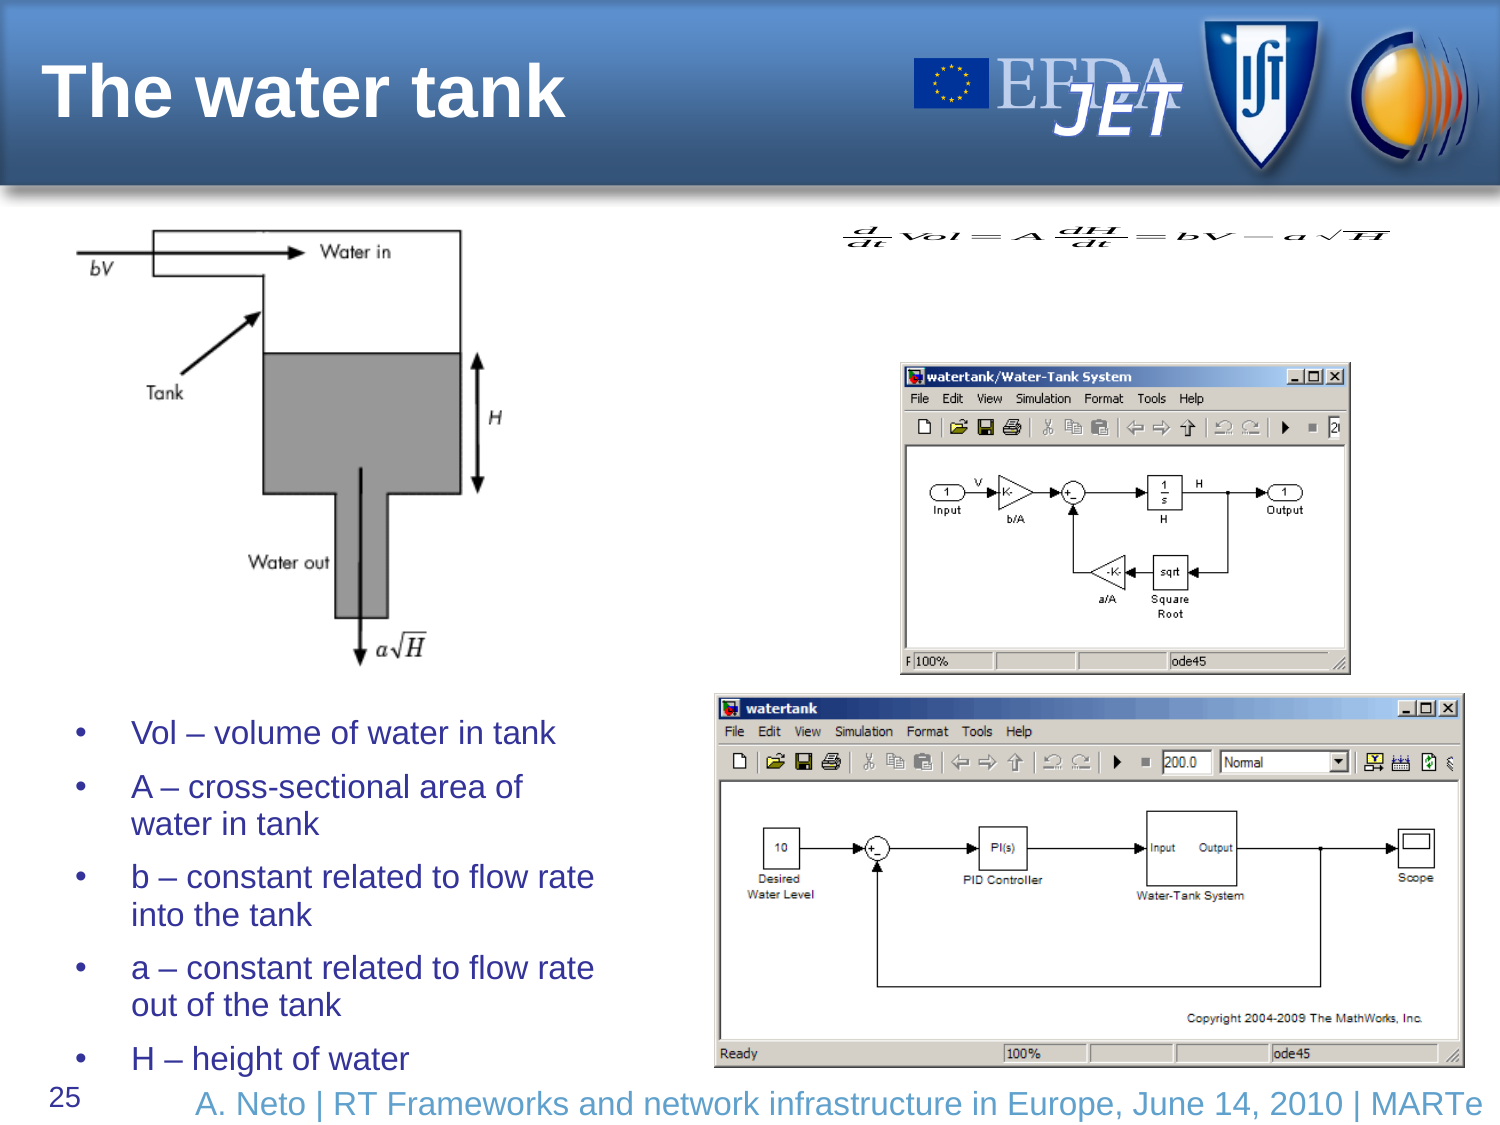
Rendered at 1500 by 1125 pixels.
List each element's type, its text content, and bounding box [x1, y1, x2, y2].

picture [900, 362, 1351, 676]
title The water tank [41, 0, 1129, 188]
chart [827, 224, 1426, 349]
picture [75, 224, 516, 693]
picture [0, 0, 1500, 207]
list Vol – volume of water in tank A – cross-sectional area of water in tank b – constant related to flow rate into the tank a – constant related to flow rate out of the tank H – height of water [75, 712, 601, 1079]
picture [714, 693, 1465, 1068]
